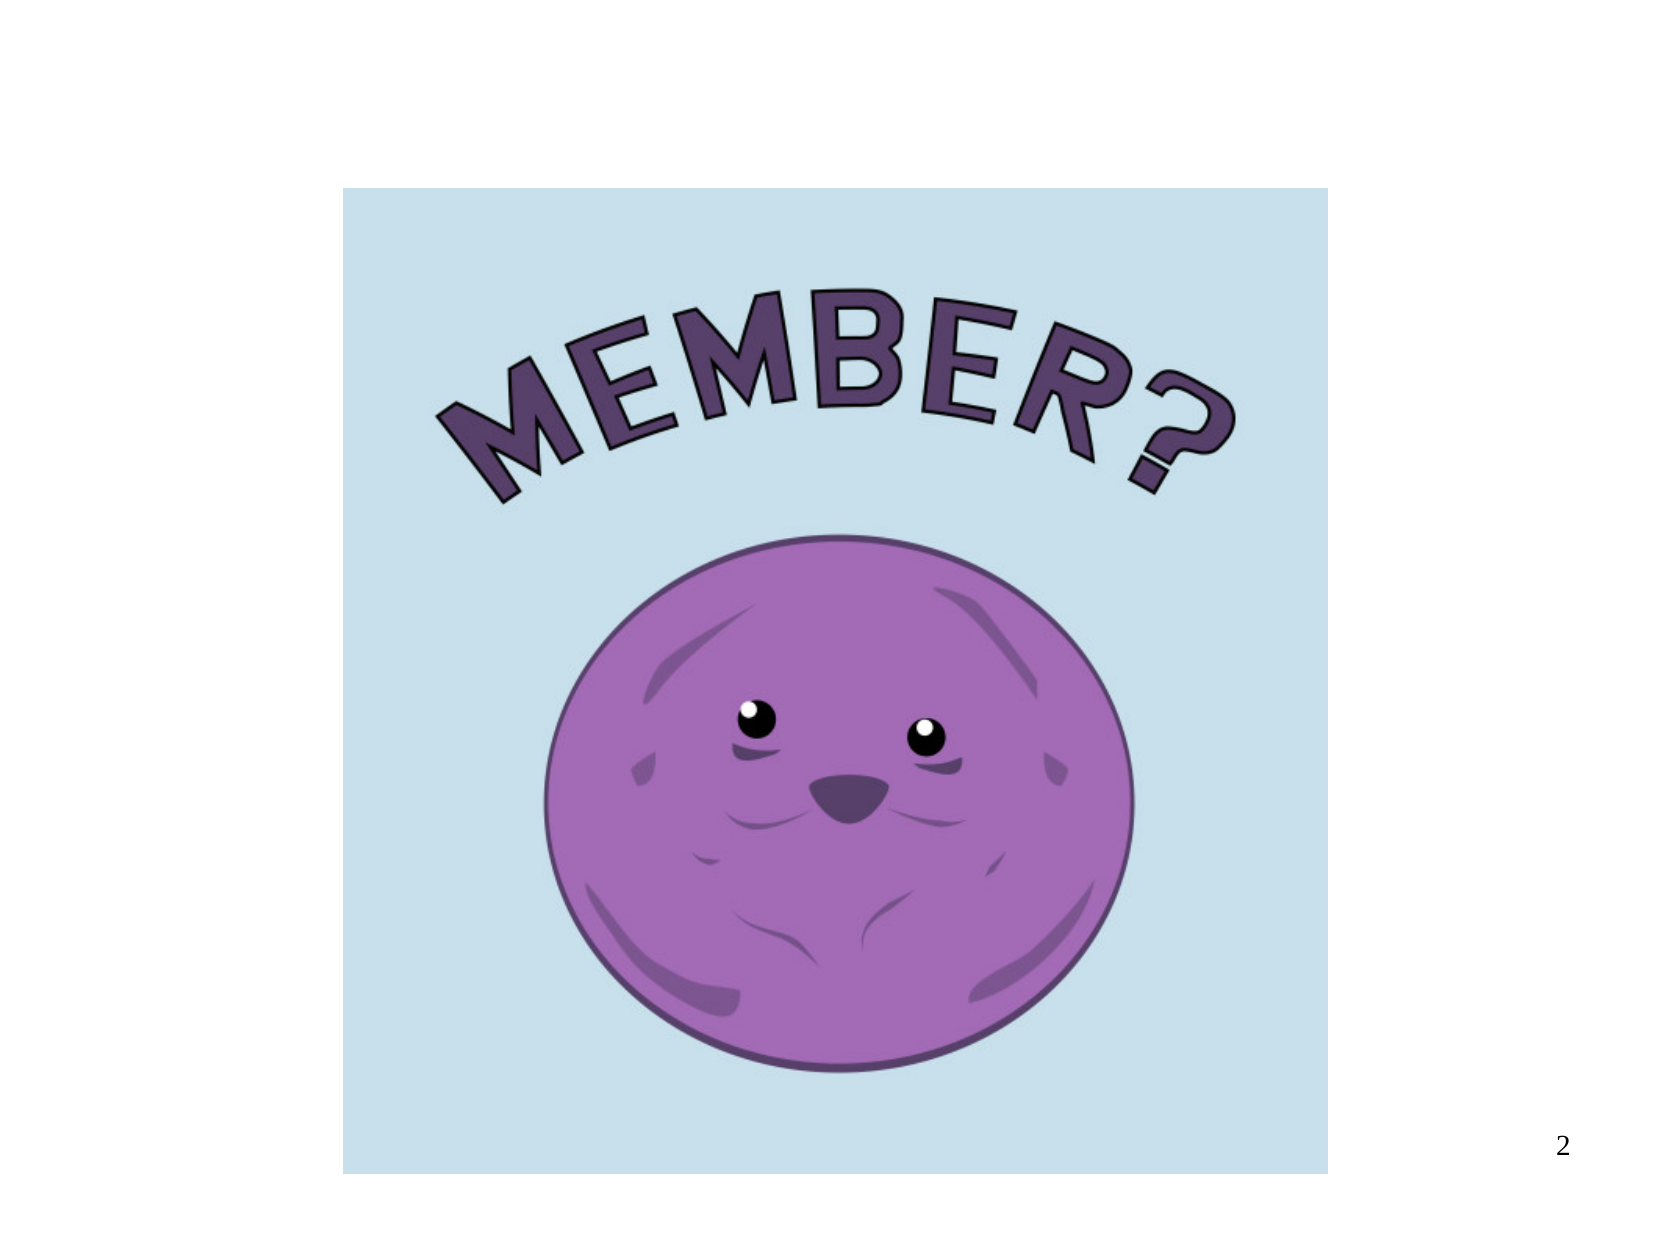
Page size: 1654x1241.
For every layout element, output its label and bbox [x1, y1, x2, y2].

picture [343, 188, 1328, 1174]
